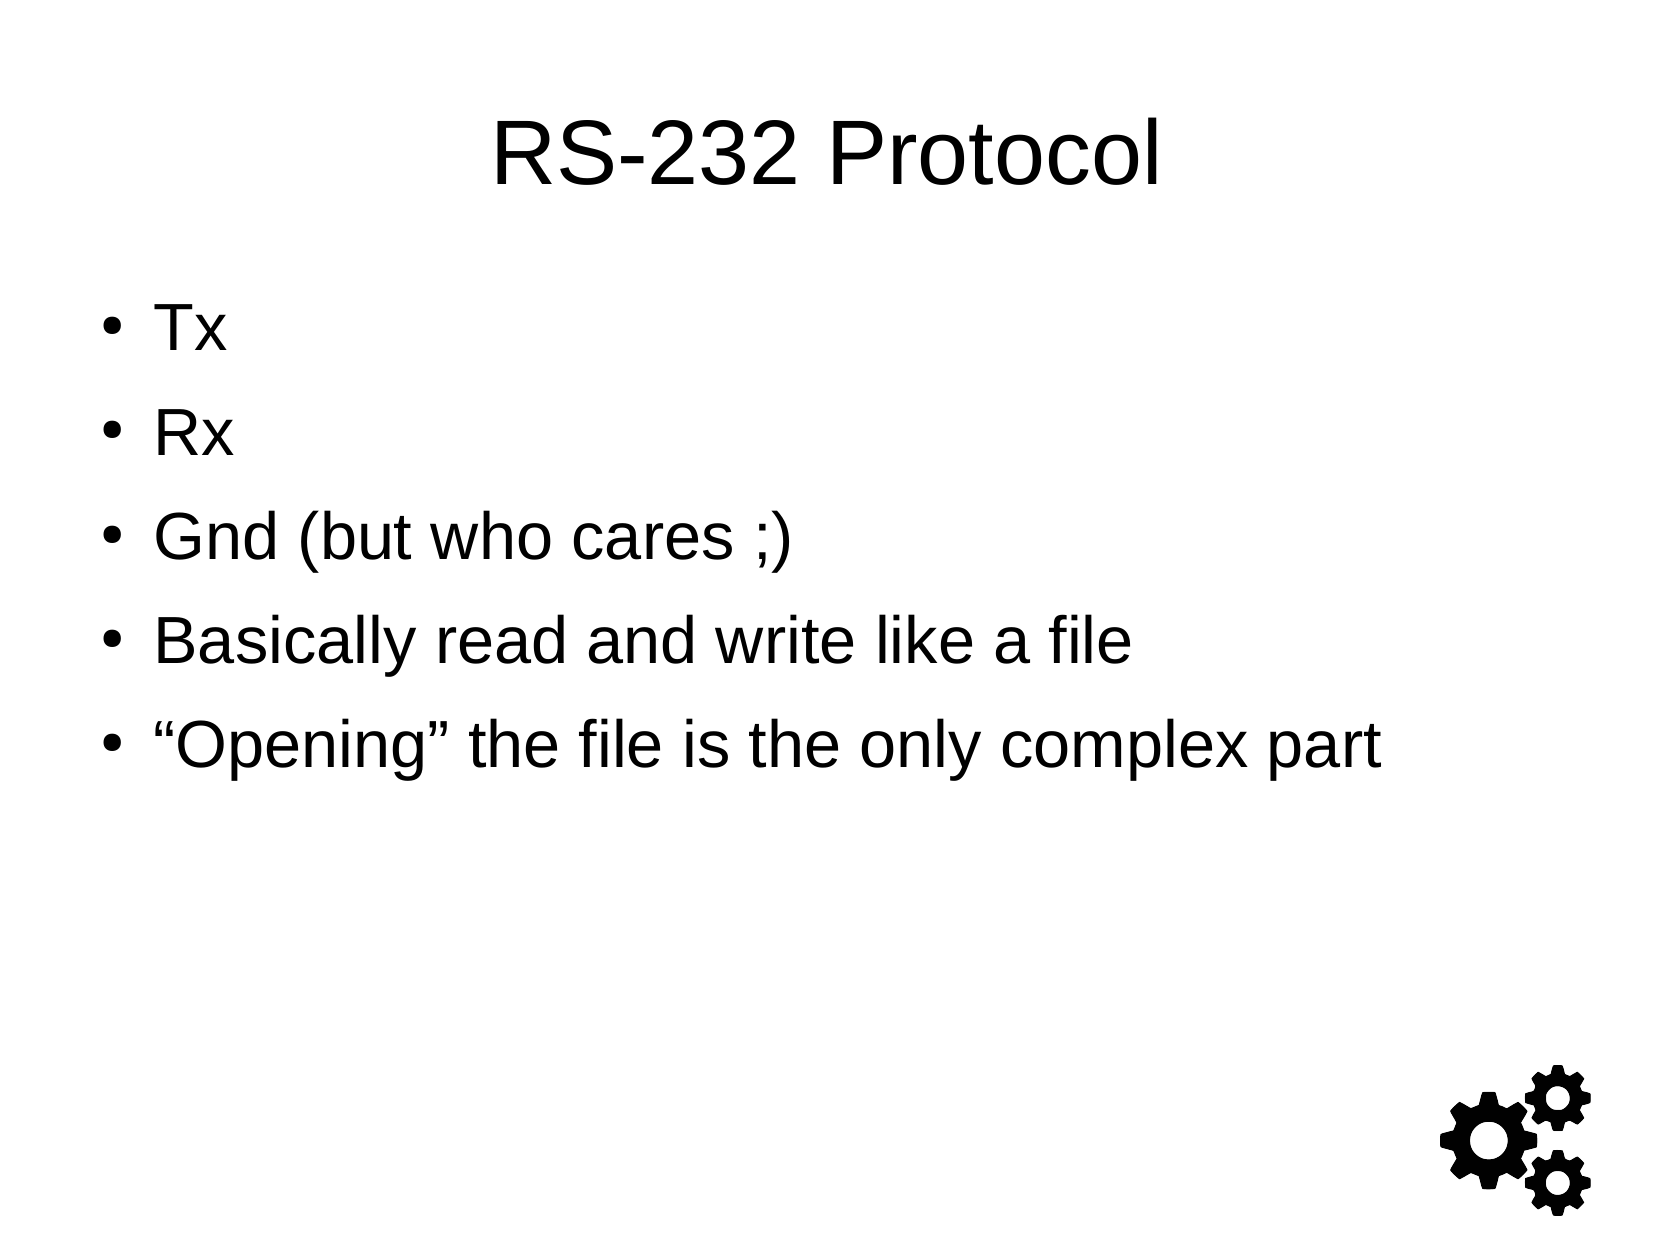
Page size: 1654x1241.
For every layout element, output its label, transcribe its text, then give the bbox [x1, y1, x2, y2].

picture [1440, 1065, 1591, 1216]
list Tx Rx Gnd (but who cares ;) Basically read and write like a file “Opening” the file is the only complex part [82, 290, 1571, 1010]
title RS-232 Protocol [82, 49, 1571, 257]
